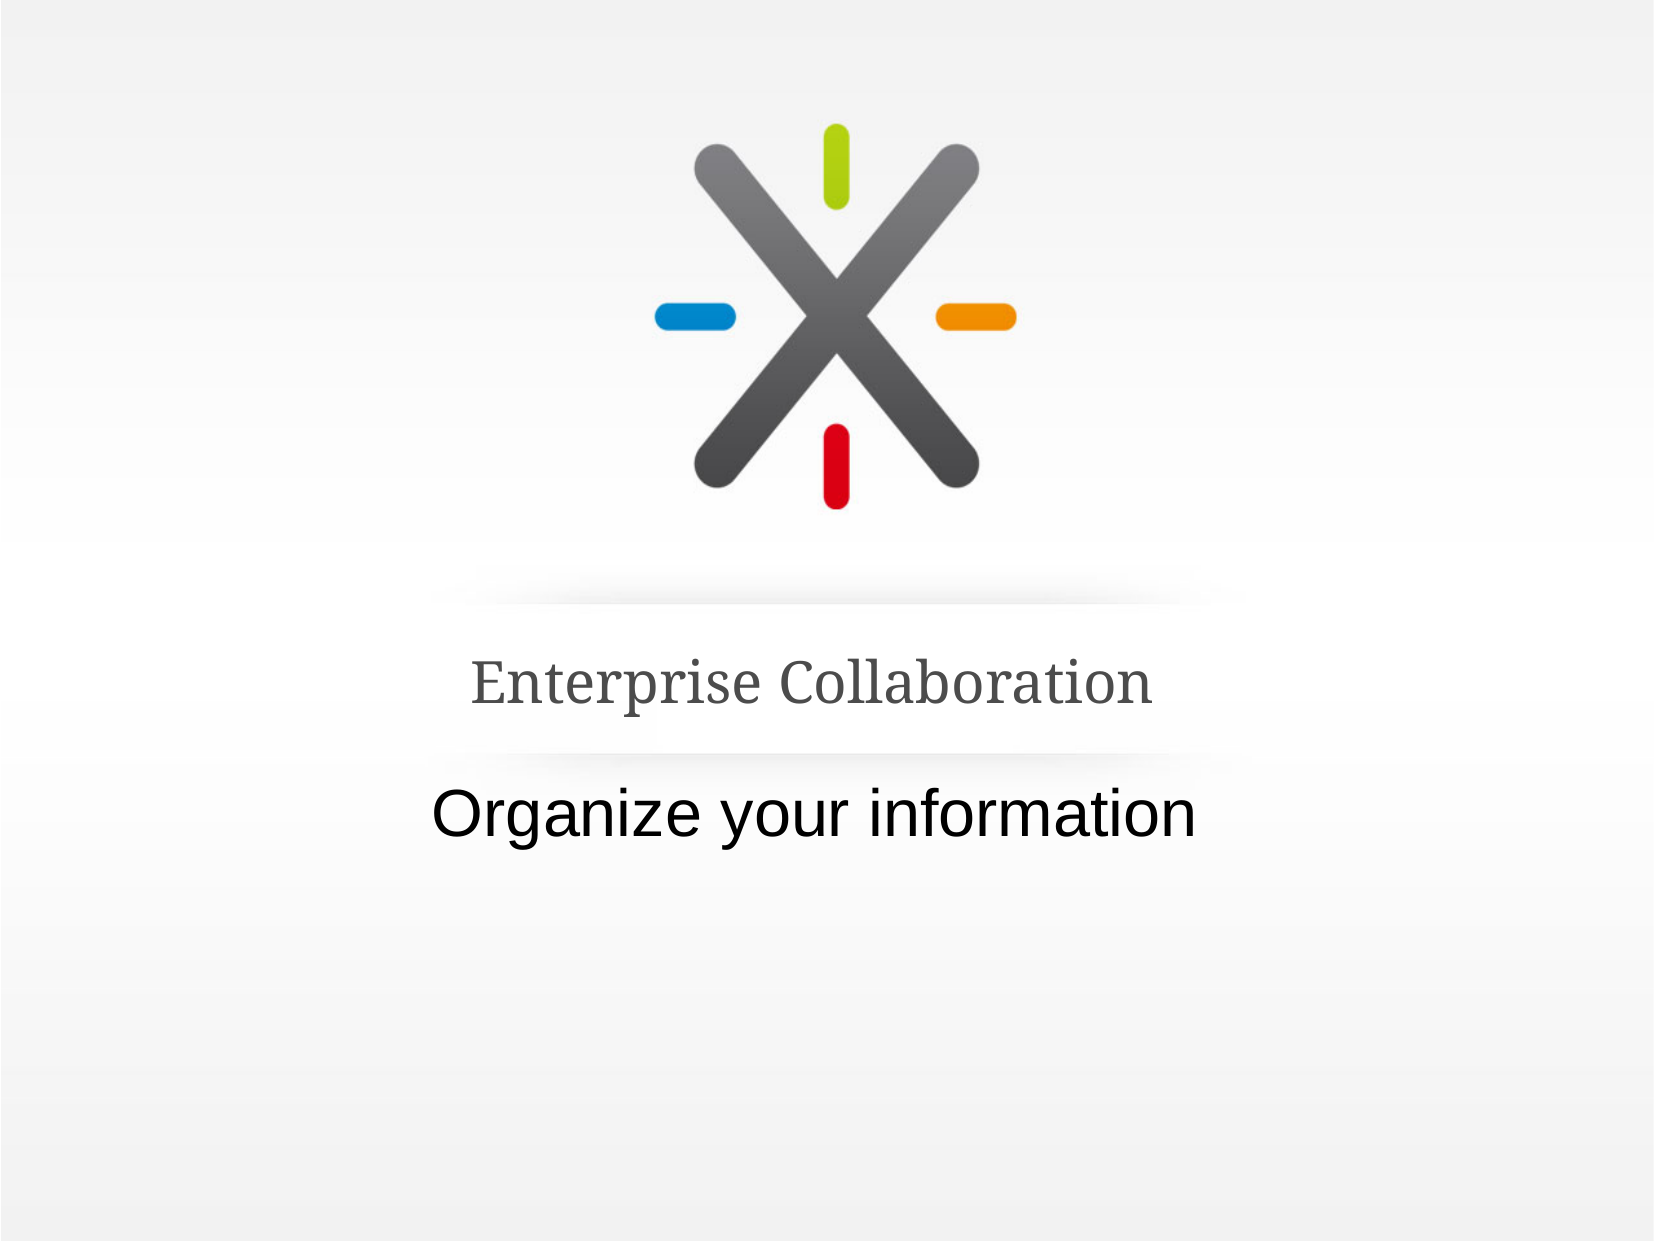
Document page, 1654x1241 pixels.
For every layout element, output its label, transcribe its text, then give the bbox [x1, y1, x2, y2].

picture [1, 0, 1654, 1241]
subtitle Organize your information [360, 753, 1270, 873]
title Enterprise Collaboration [453, 604, 1172, 753]
